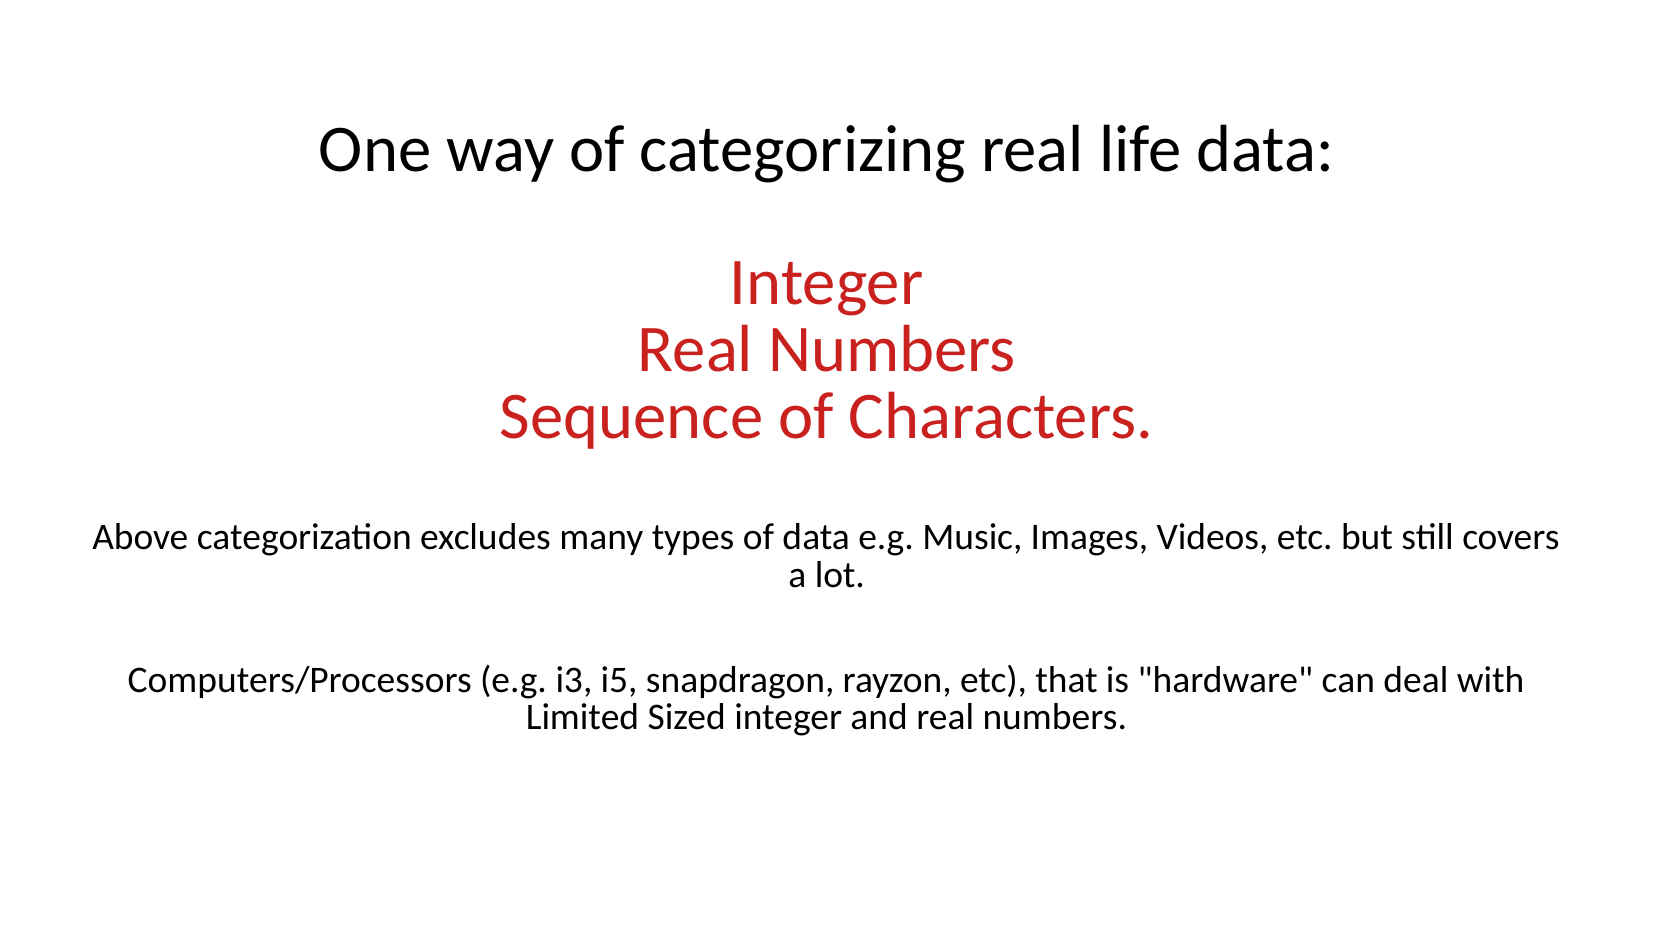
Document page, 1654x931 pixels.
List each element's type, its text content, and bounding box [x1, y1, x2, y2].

subtitle One way of categorizing real life data: Integer Real Numbers Sequence of Characters. Above categorization excludes many types of data e.g. Music, Images, Videos, etc. but still covers a lot. Computers/Processors (e.g. i3, i5, snapdragon, rayzon, etc), that is "hardware" can deal with Limited Sized integer and real numbers. [82, 36, 1571, 757]
